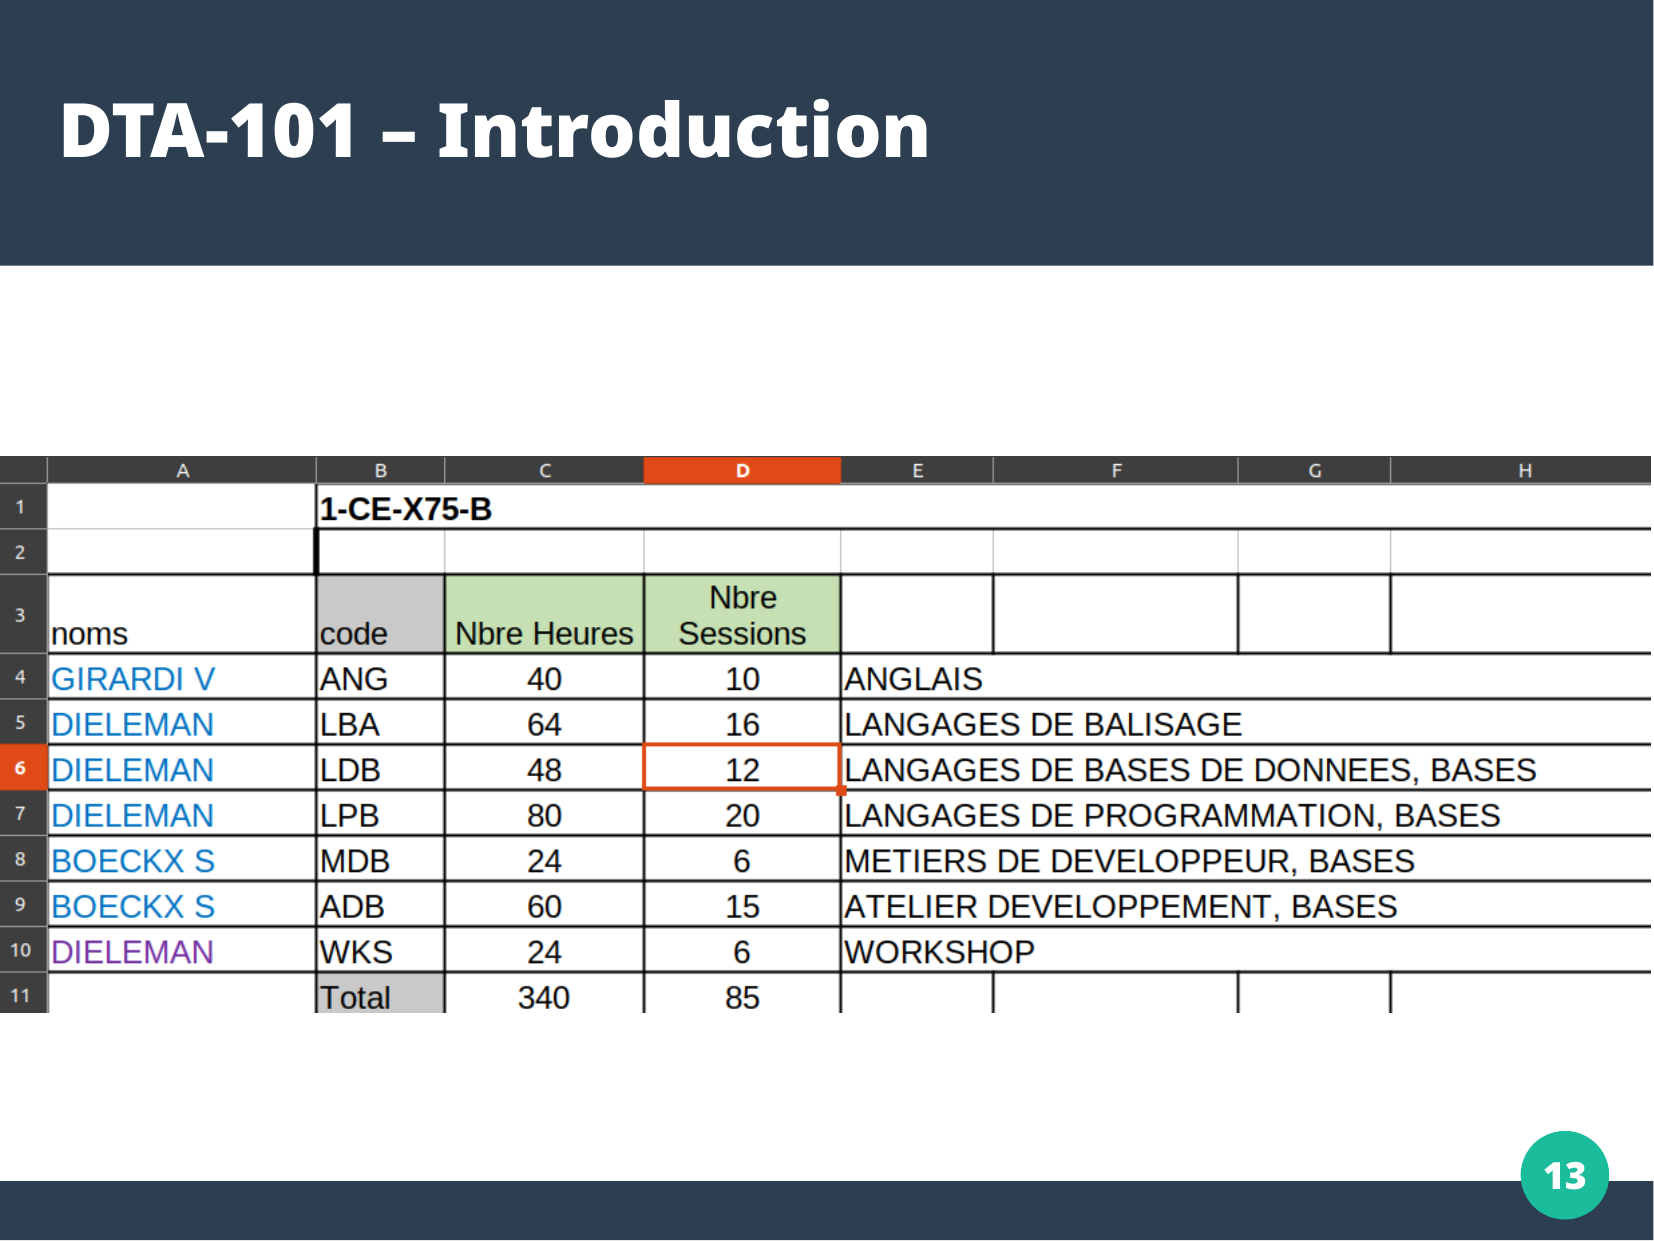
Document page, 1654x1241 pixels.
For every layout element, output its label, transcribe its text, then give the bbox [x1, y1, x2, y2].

title DTA-101 – Introduction [59, 49, 1595, 207]
picture [0, 456, 1651, 1013]
